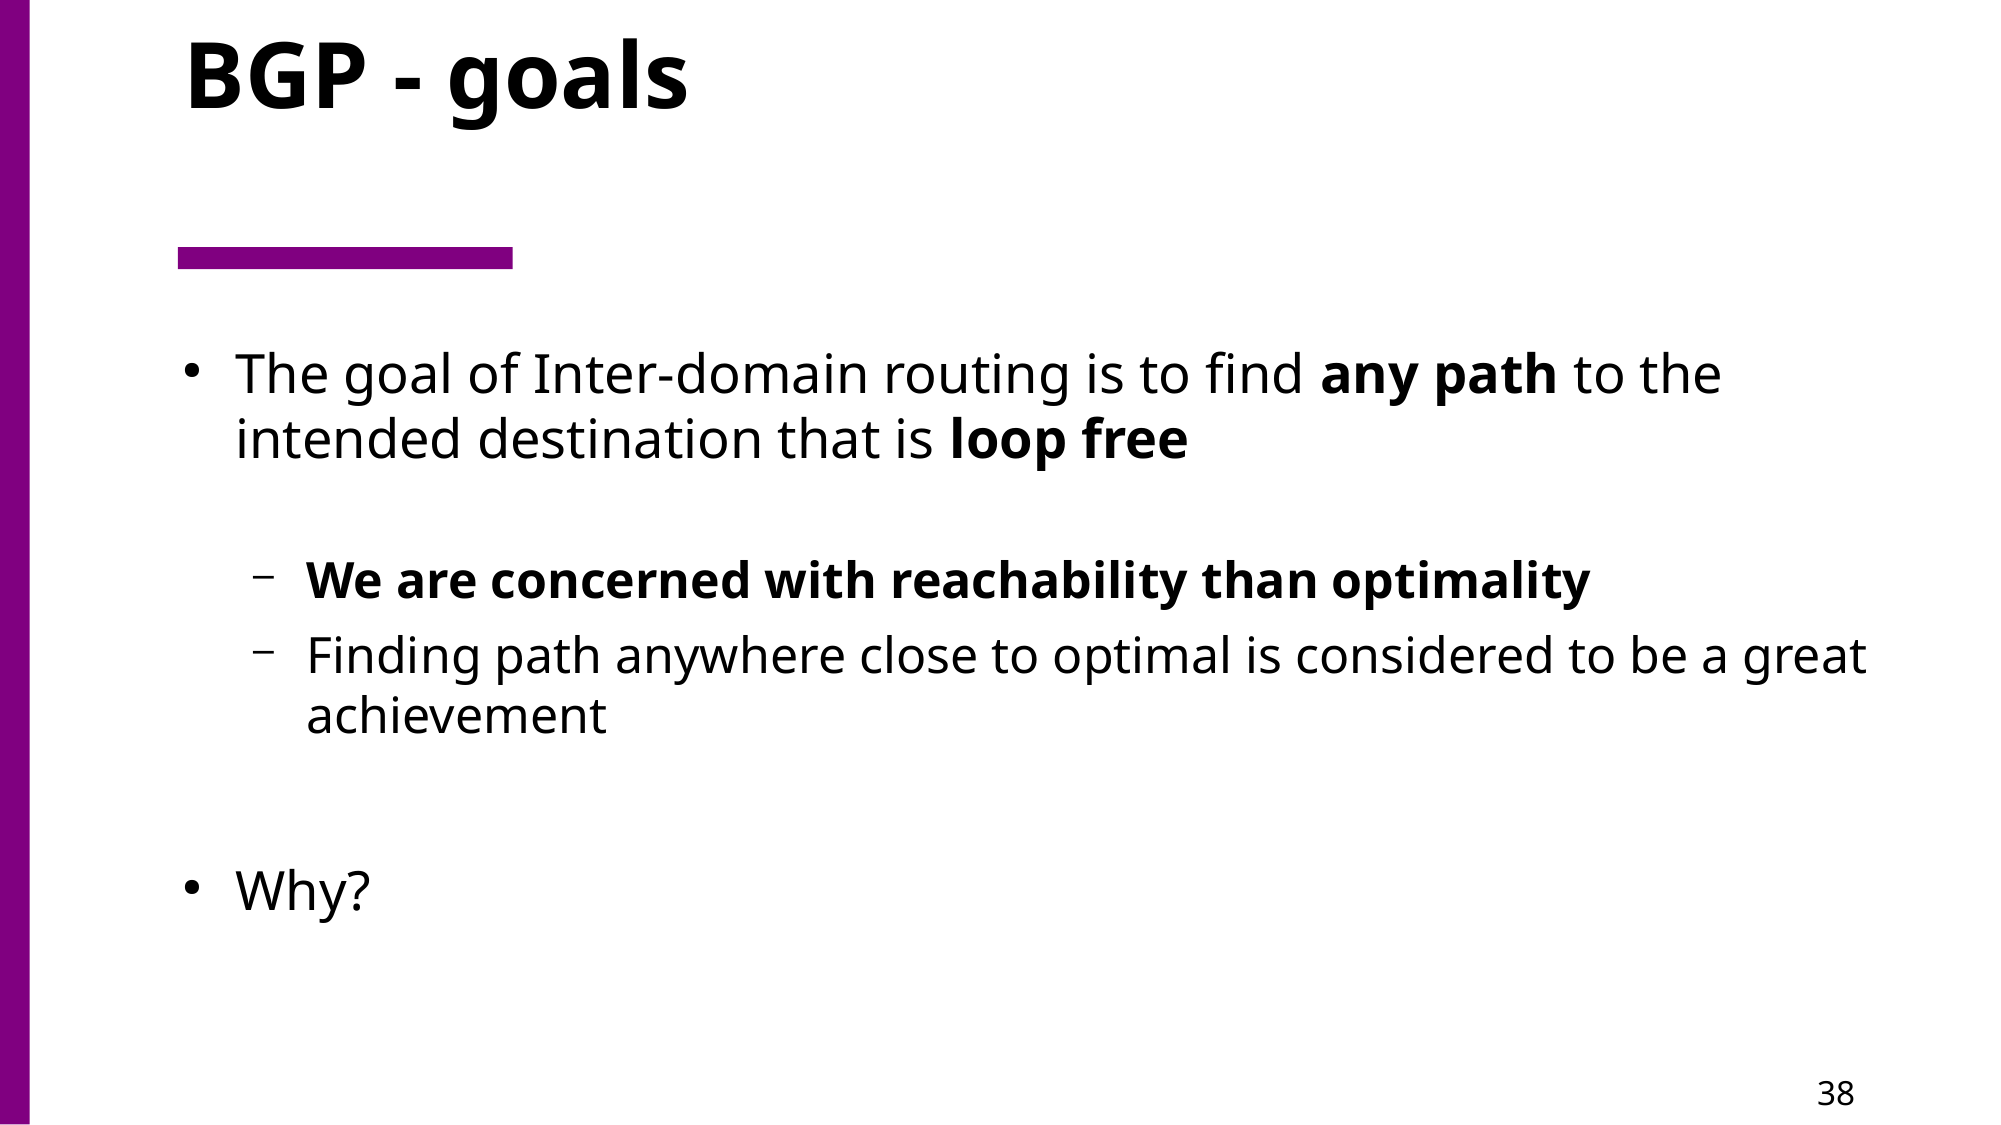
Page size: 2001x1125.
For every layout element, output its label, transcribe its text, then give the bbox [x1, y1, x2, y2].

title BGP - goals [133, 9, 1946, 135]
list The goal of Inter-domain routing is to find any path to the intended destination that is loop free We are concerned with reachability than optimality Finding path anywhere close to optimal is considered to be a great achievement Why? [149, 184, 1959, 1024]
